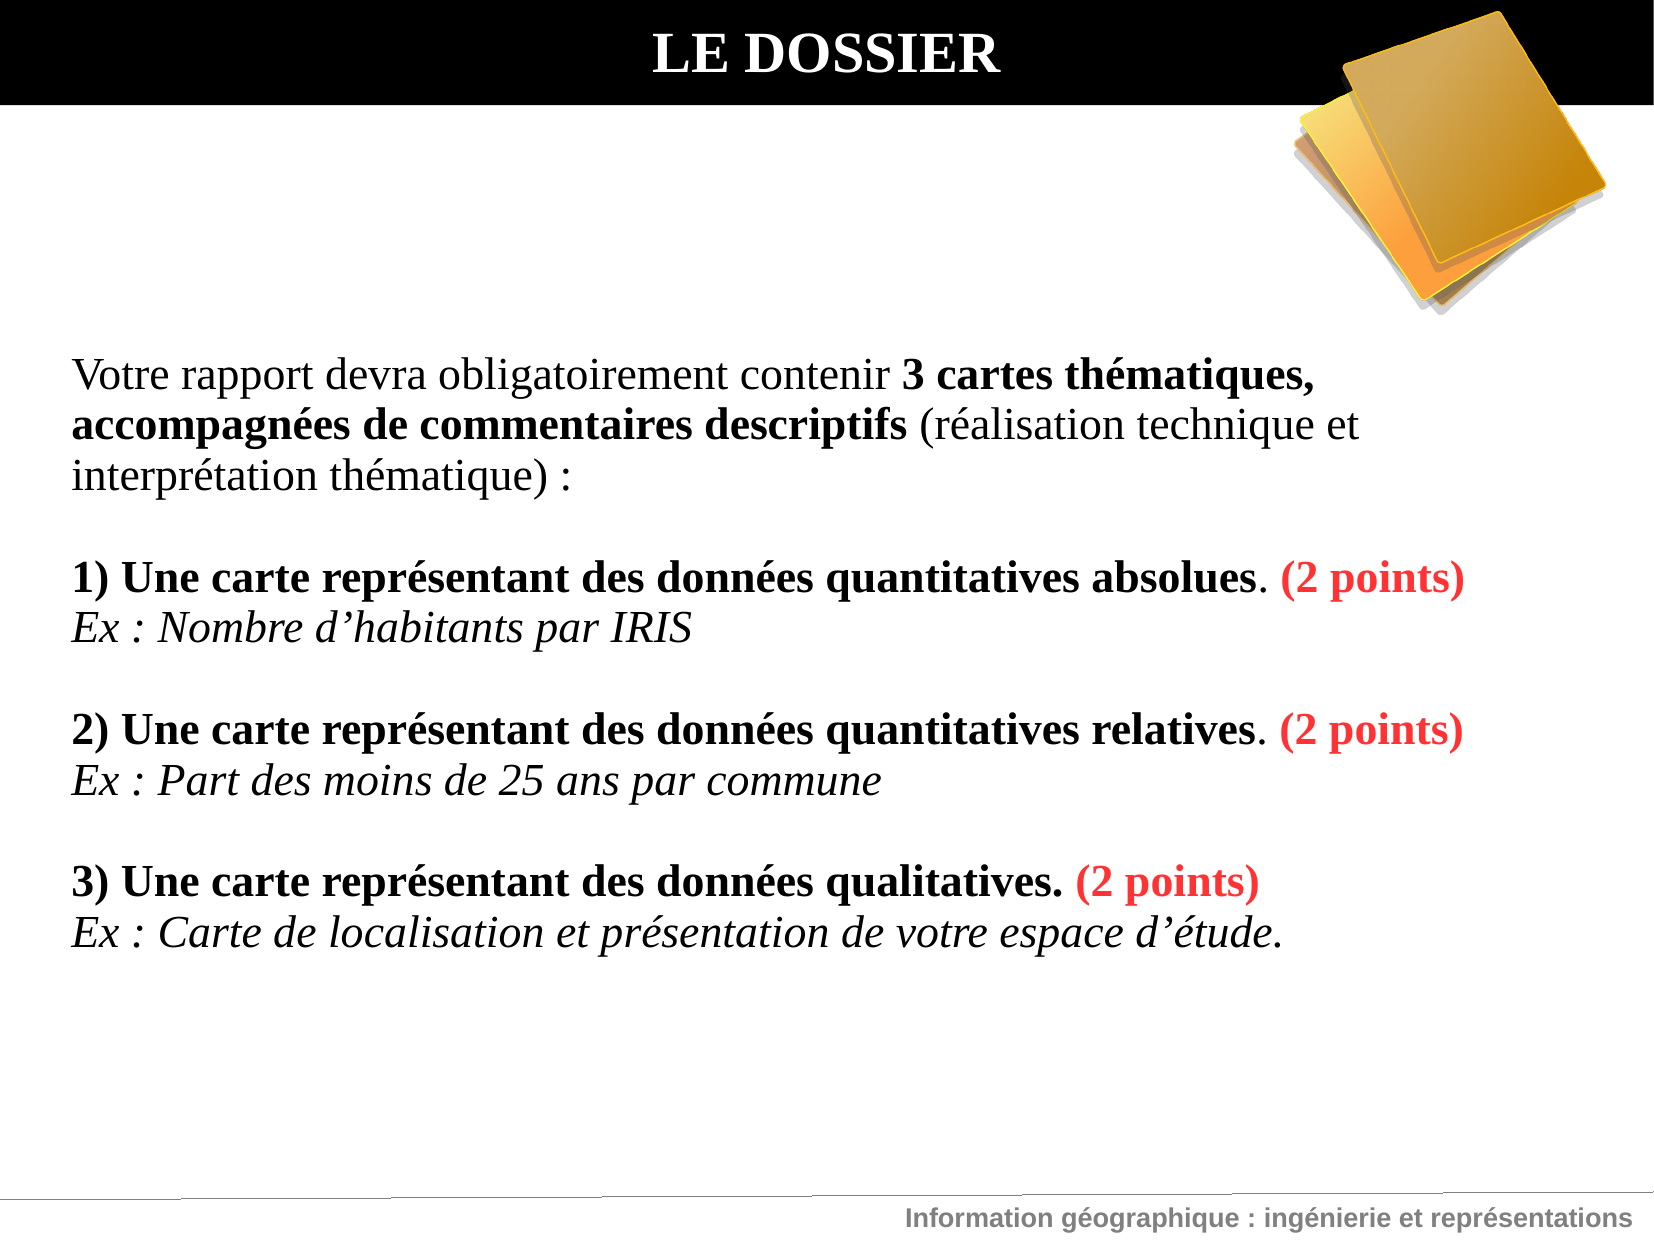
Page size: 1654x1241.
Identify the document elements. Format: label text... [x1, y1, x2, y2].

title LE DOSSIER [0, 0, 1654, 106]
picture [1294, 11, 1606, 316]
list Votre rapport devra obligatoirement contenir 3 cartes thématiques, accompagnées de commentaires descriptifs (réalisation technique et interprétation thématique) : 1) Une carte représentant des données quantitatives absolues. (2 points) Ex : Nombre d’habitants par IRIS 2) Une carte représentant des données quantitatives relatives. (2 points) Ex : Part des moins de 25 ans par commune 3) Une carte représentant des données qualitatives. (2 points) Ex : Carte de localisation et présentation de votre espace d’étude. [71, 138, 1594, 1159]
